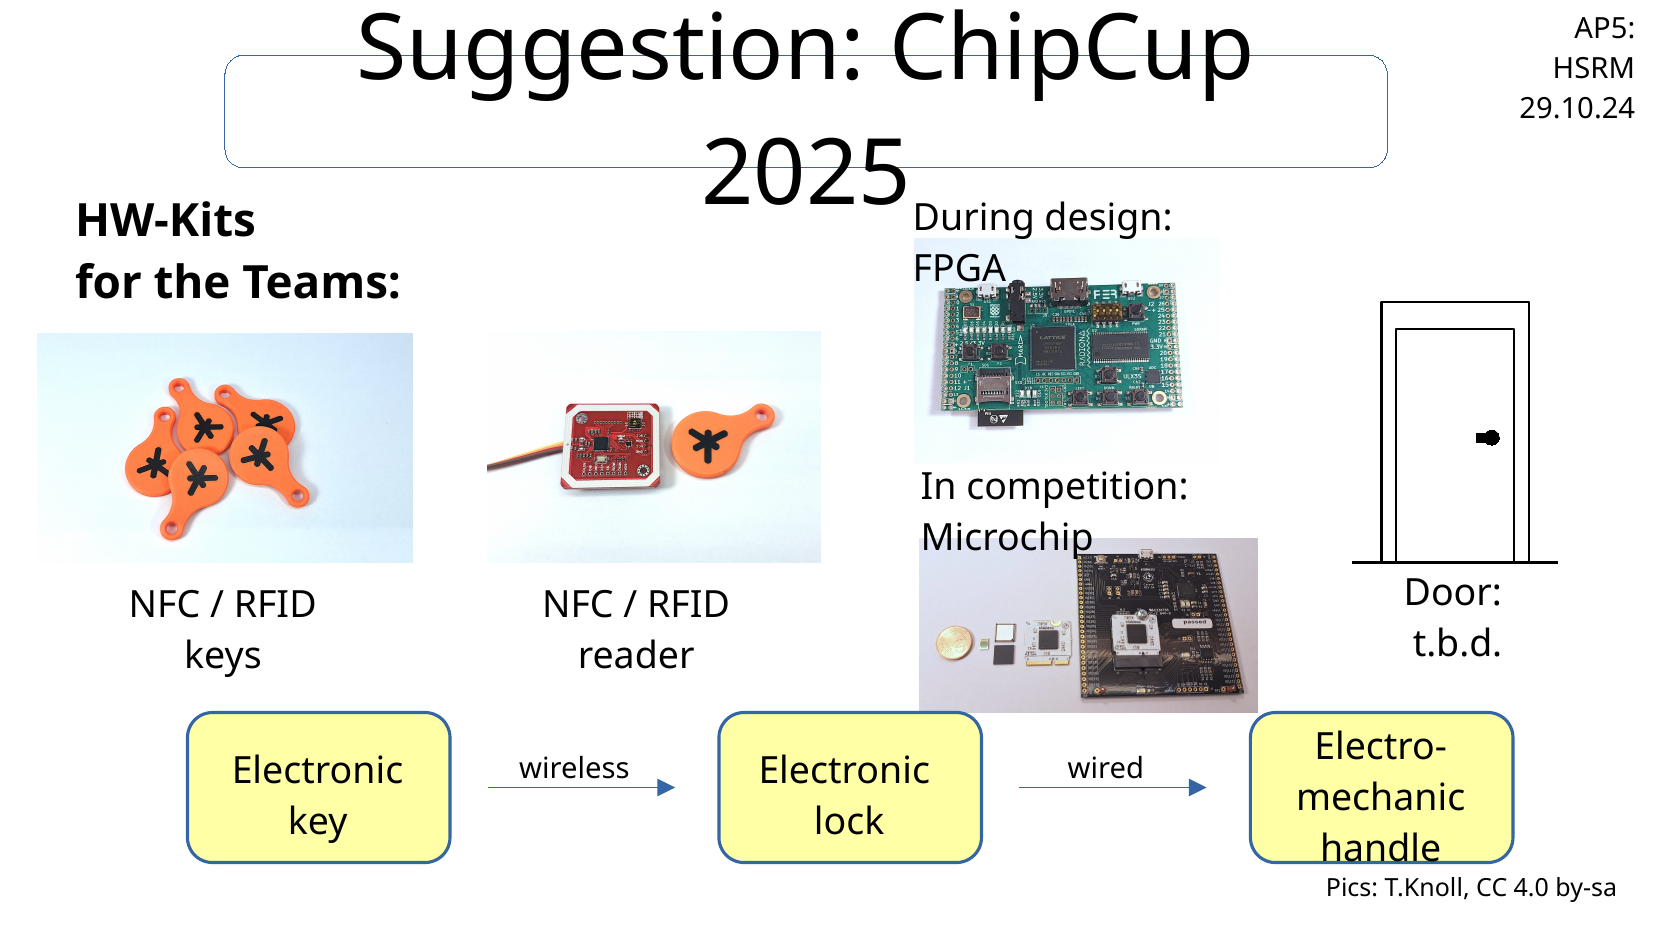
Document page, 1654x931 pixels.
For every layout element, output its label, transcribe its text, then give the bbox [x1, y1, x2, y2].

subtitle HW-Kits for the Teams: [75, 187, 488, 315]
text_box During design: FPGA [897, 183, 1273, 283]
text_box In competition: Microchip [905, 451, 1244, 551]
text_box Electro-mechanic handle [1268, 712, 1494, 854]
text_box NFC / RFID keys [110, 570, 336, 683]
text_box wired [1030, 739, 1181, 788]
text_box [1250, 713, 1513, 863]
text_box Electronic lock [736, 736, 962, 836]
picture [919, 538, 1258, 713]
text_box [187, 712, 451, 863]
text_box Electronic key [205, 736, 431, 836]
text_box AP5: HSRM 29.10.24 [1500, 0, 1651, 114]
text_box [718, 712, 982, 863]
text_box NFC / RFID reader [523, 570, 749, 684]
text_box [1348, 854, 1358, 859]
text_box [1393, 854, 1403, 859]
text_box Pics: T.Knoll, CC 4.0 by-sa [1294, 862, 1633, 906]
text_box [1485, 430, 1500, 446]
picture [914, 283, 1220, 451]
text_box wireless [499, 739, 650, 788]
title Suggestion: ChipCup 2025 [262, 55, 1351, 159]
picture [37, 333, 413, 563]
picture [487, 331, 821, 563]
text_box Door: t.b.d. [1363, 558, 1552, 658]
